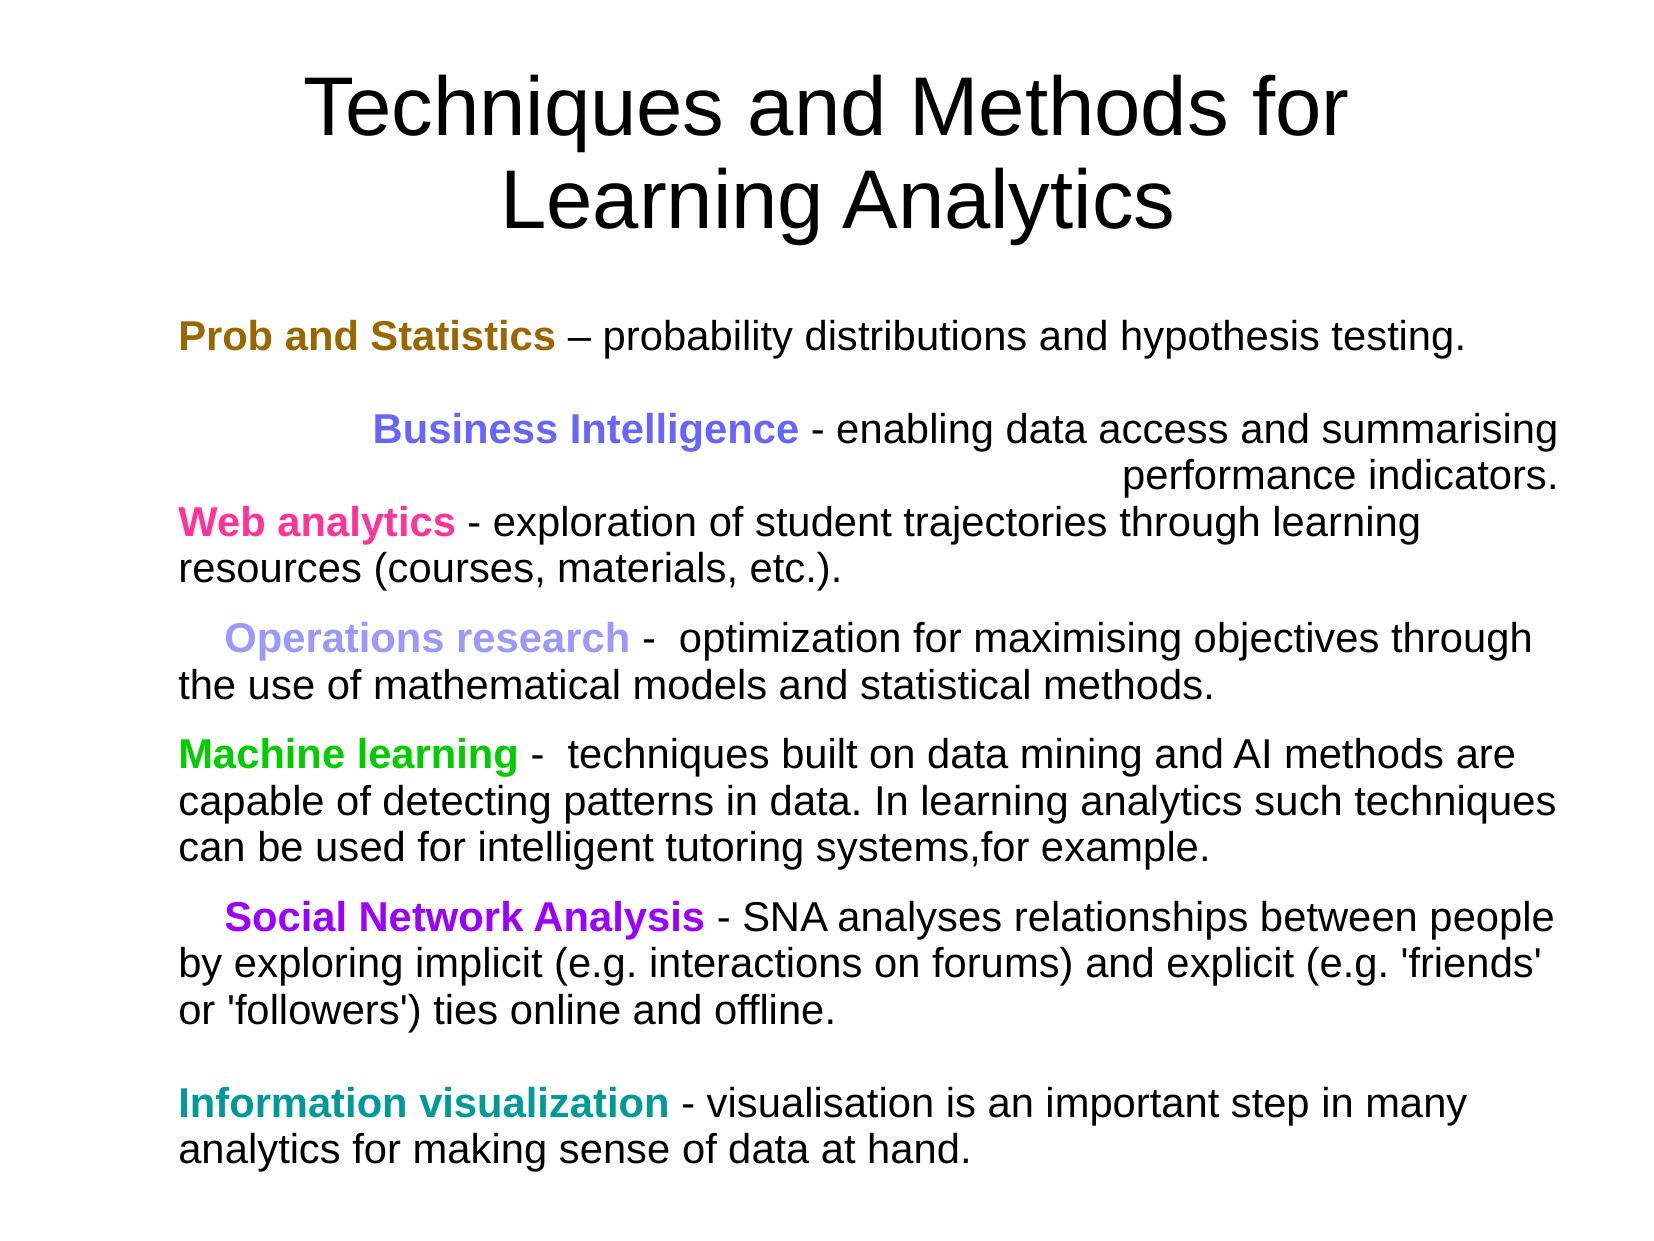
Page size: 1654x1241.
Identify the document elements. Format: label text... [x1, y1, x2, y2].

text_box Prob and Statistics – probability distributions and hypothesis testing. Business Intelligence - enabling data access and summarising performance indicators. Web analytics - exploration of student trajectories through learning resources (courses, materials, etc.). Operations research - optimization for maximising objectives through the use of mathematical models and statistical methods. Machine learning - techniques built on data mining and AI methods are capable of detecting patterns in data. In learning analytics such techniques can be used for intelligent tutoring systems,for example. Social Network Analysis - SNA analyses relationships between people by exploring implicit (e.g. interactions on forums) and explicit (e.g. 'friends' or 'followers') ties online and offline. Information visualization - visualisation is an important step in many analytics for making sense of data at hand. [163, 263, 1574, 1227]
title Techniques and Methods for Learning Analytics [82, 49, 1571, 257]
